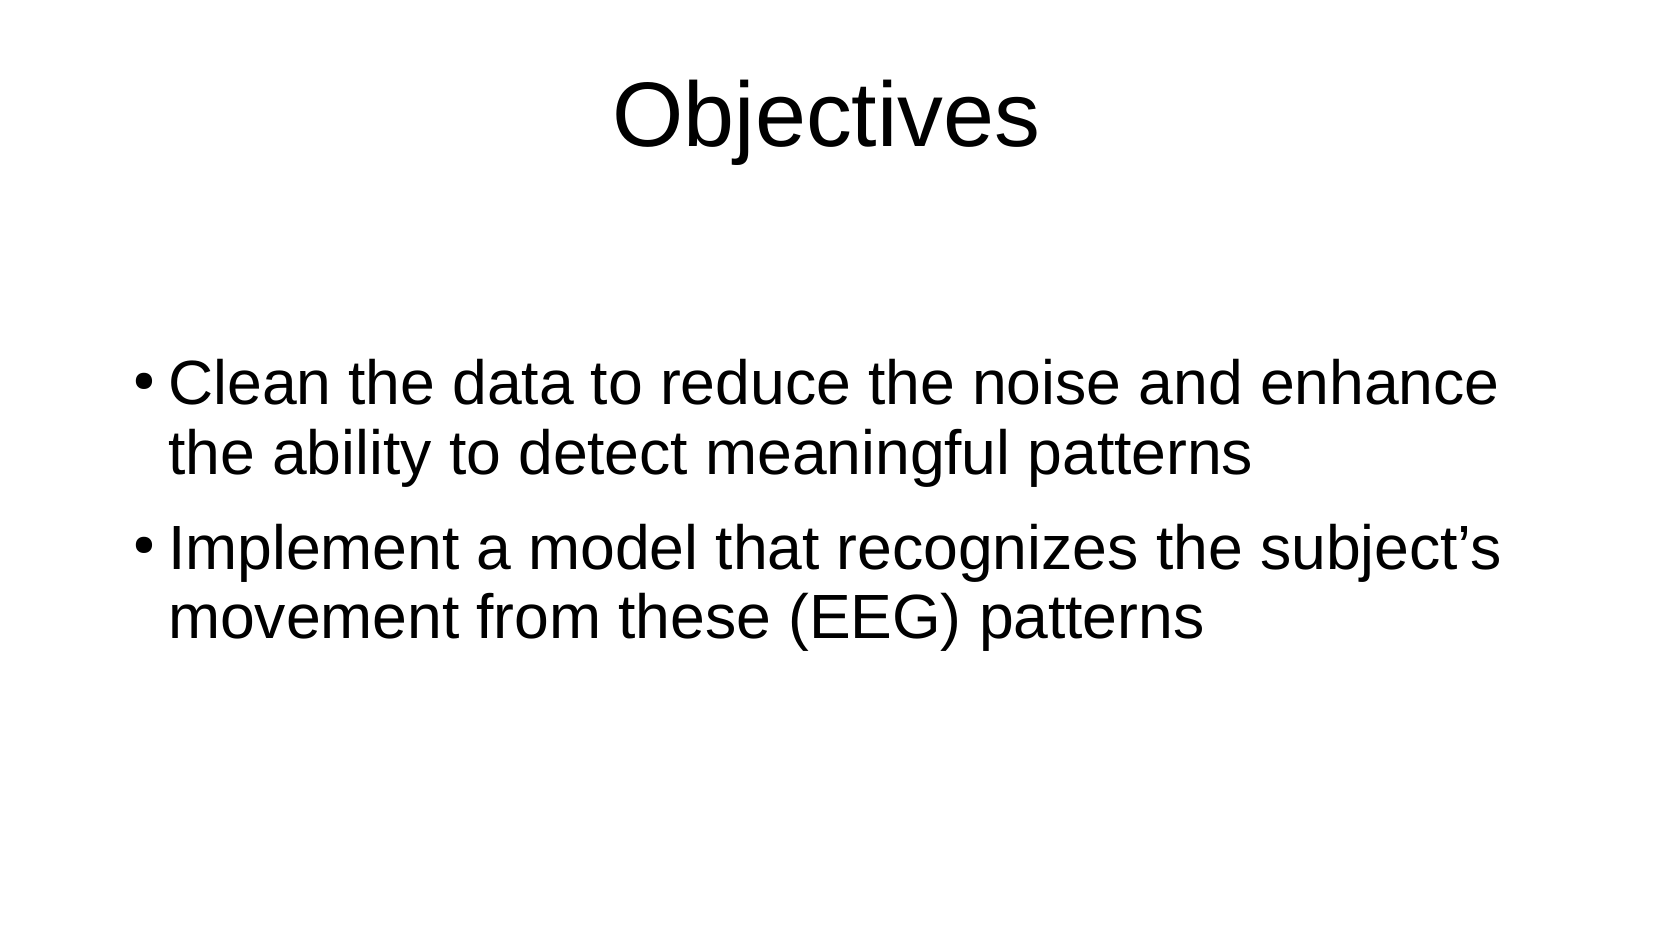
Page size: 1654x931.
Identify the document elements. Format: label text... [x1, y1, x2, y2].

text_box Clean the data to reduce the noise and enhance the ability to detect meaningful patterns Implement a model that recognizes the subject’s movement from these (EEG) patterns [118, 236, 1536, 827]
title Objectives [82, 37, 1571, 193]
